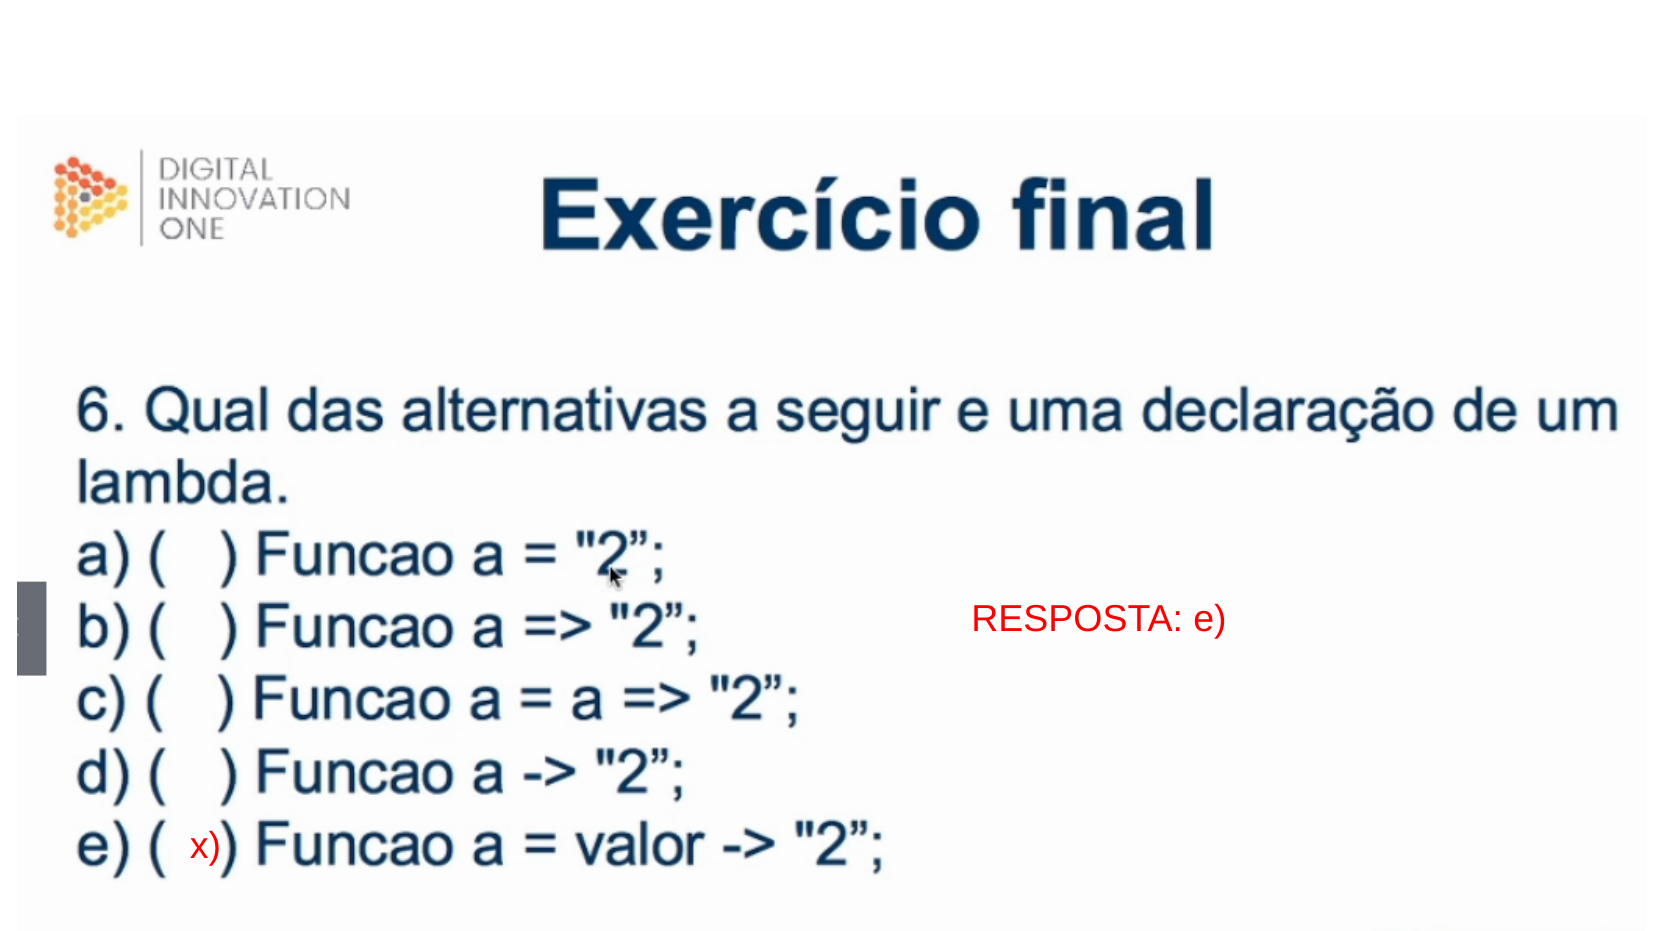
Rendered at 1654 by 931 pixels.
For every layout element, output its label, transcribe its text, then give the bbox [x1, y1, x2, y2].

text_box x) [175, 817, 237, 875]
text_box RESPOSTA: e) [956, 590, 1242, 648]
picture [17, 114, 1647, 931]
